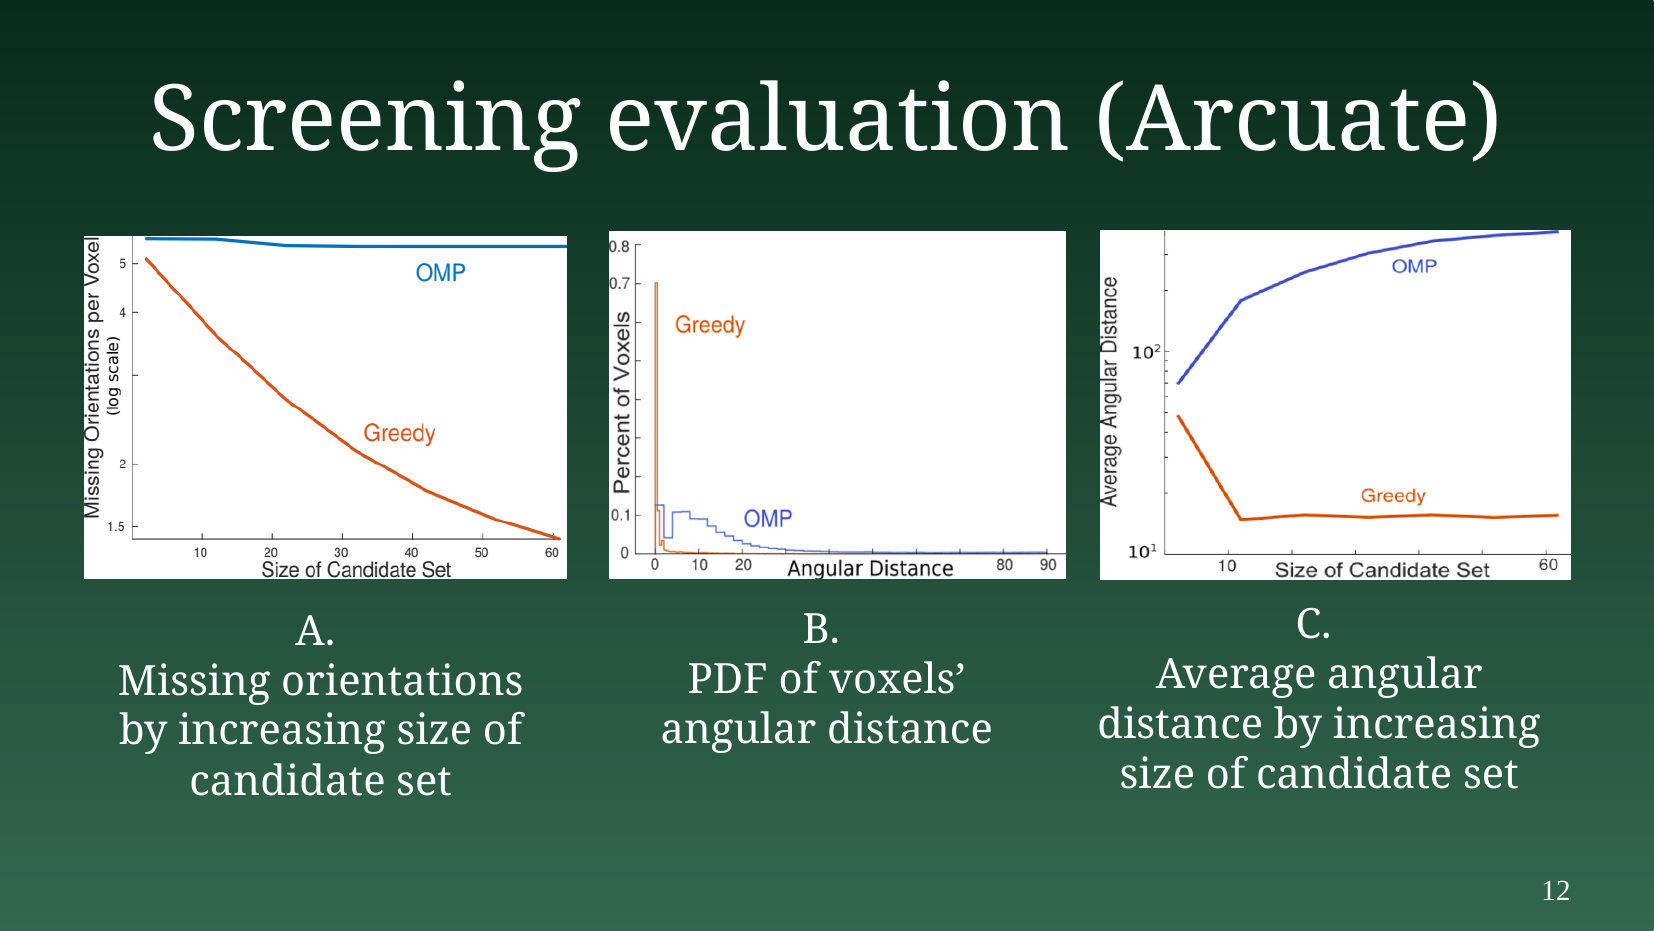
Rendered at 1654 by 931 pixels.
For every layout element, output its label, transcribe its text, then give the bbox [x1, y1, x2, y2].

text_box C. Average angular distance by increasing size of candidate set [1079, 625, 1560, 768]
title Screening evaluation (Arcuate) [82, 37, 1571, 193]
picture [1100, 230, 1571, 580]
text_box B. PDF of voxels’ angular distance [605, 616, 1048, 737]
picture [609, 231, 1066, 579]
picture [84, 236, 567, 579]
text_box A. Missing orientations by increasing size of candidate set [82, 627, 559, 780]
